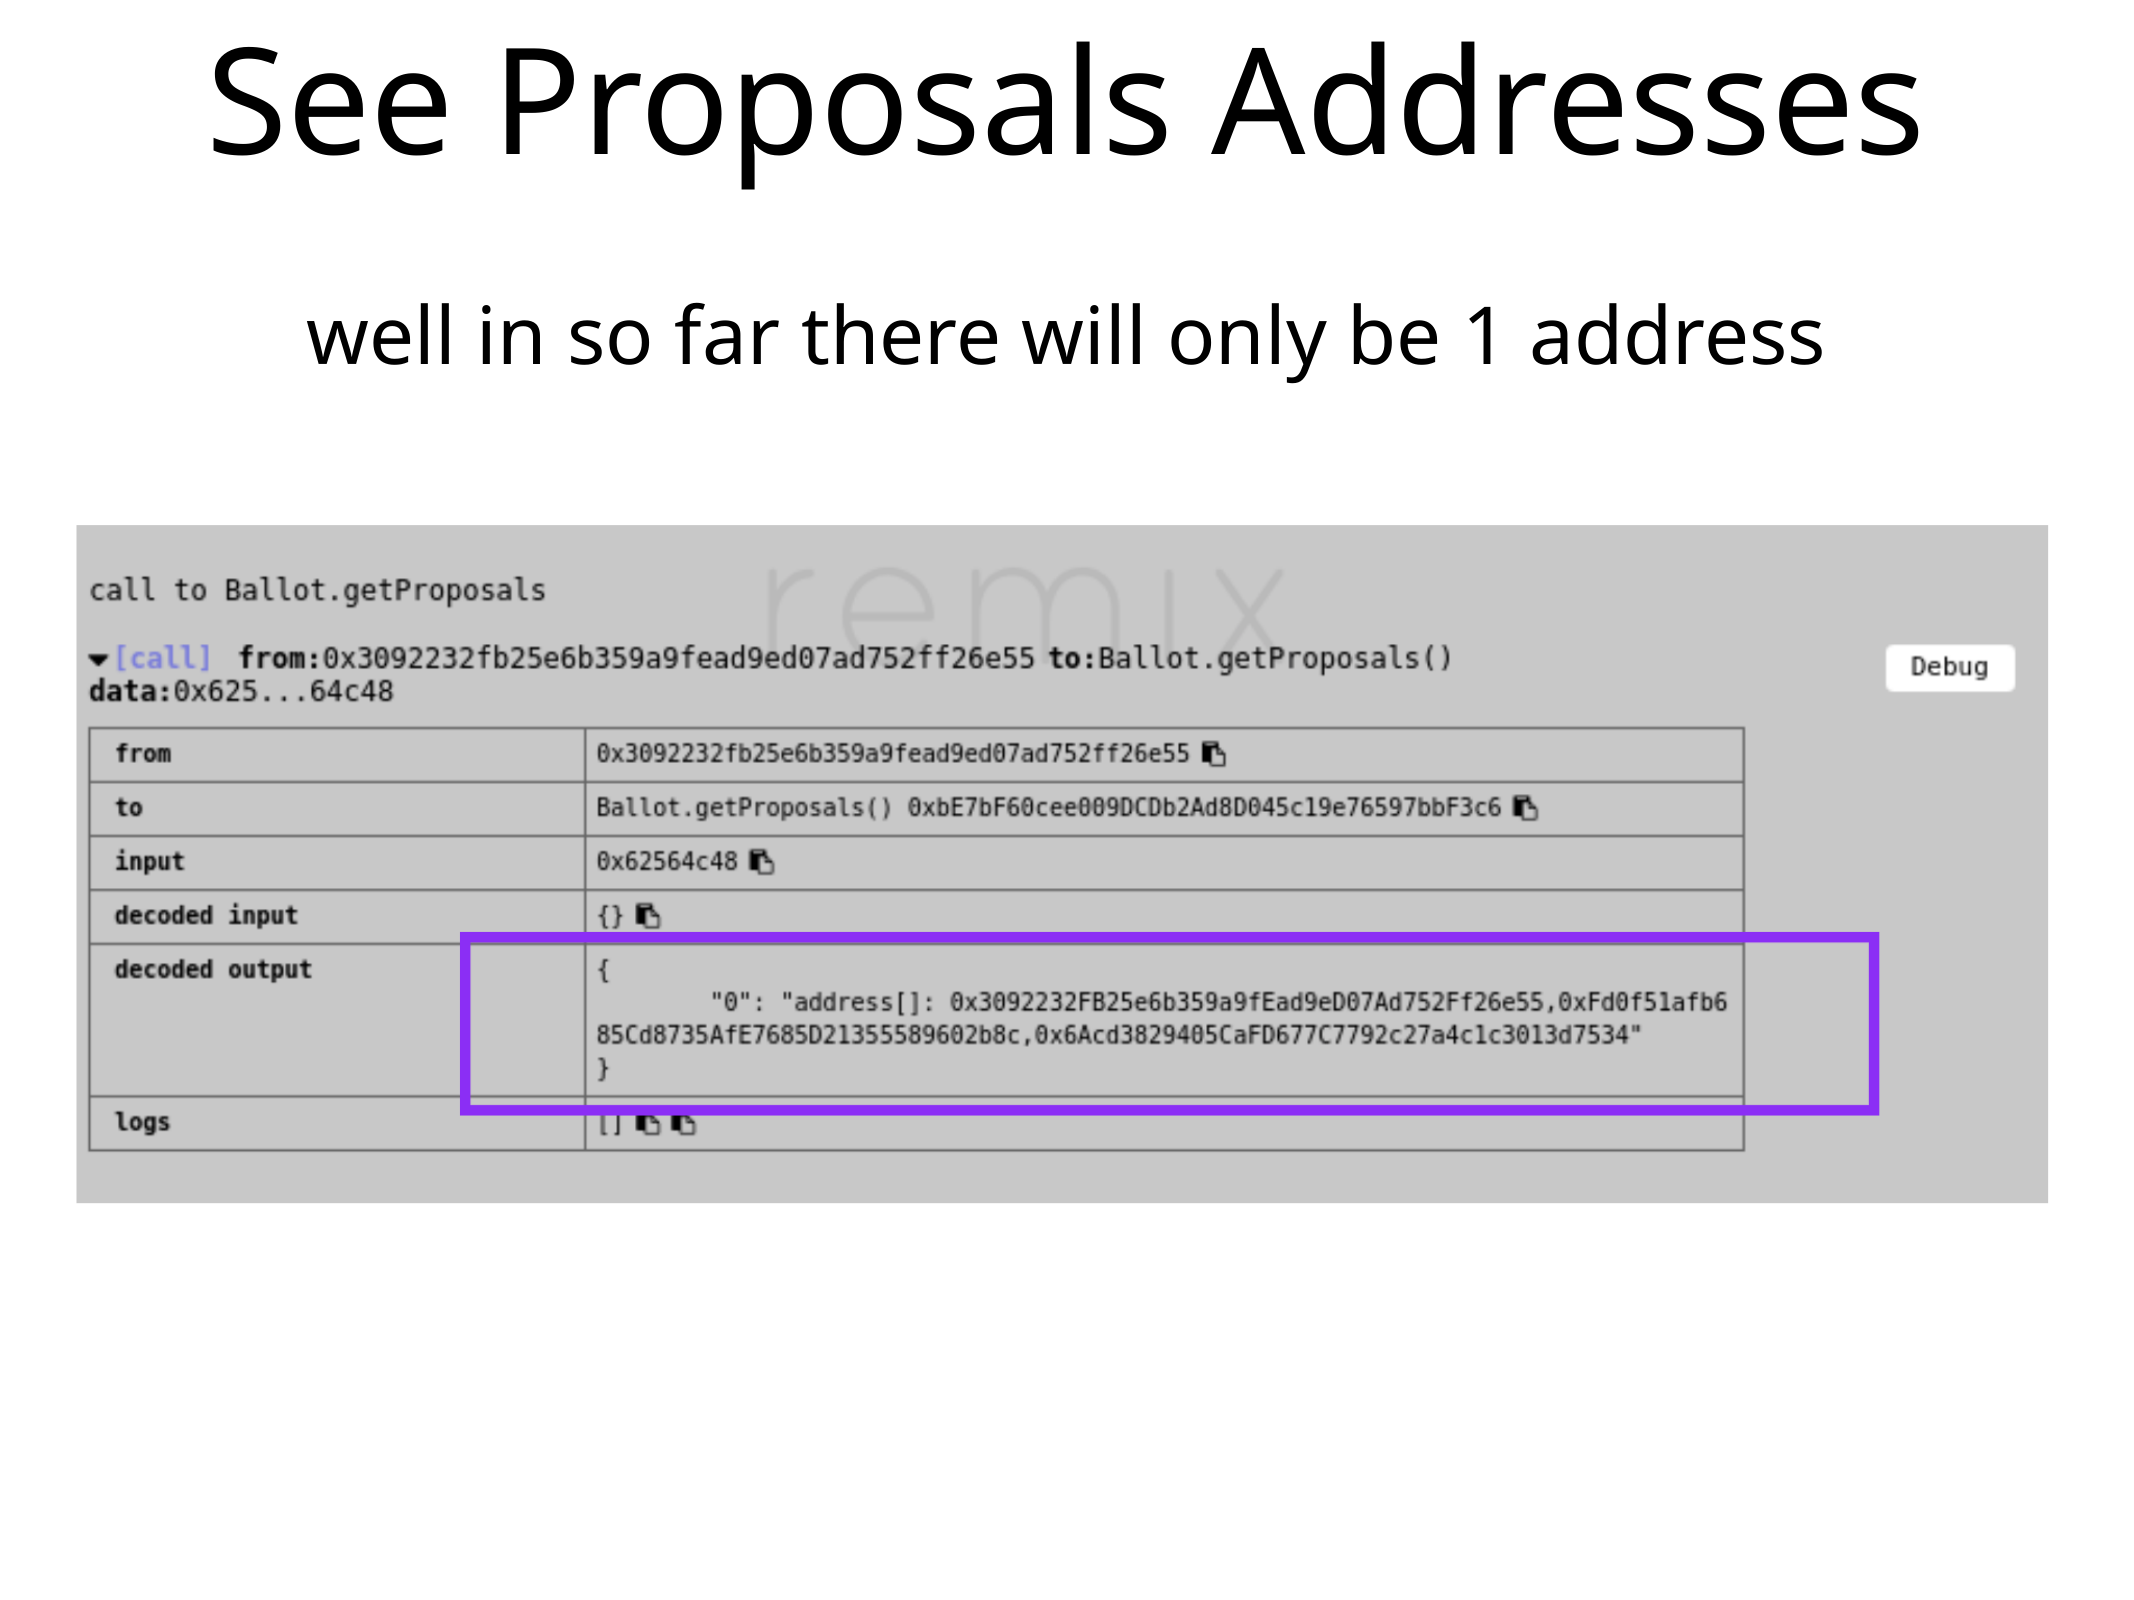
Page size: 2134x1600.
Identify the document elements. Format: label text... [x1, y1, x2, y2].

title See Proposals Addresses [69, 0, 2064, 498]
picture [39, 498, 2094, 1247]
subtitle well in so far there will only be 1 address ( when dependencies.js is the active file ) [112, 277, 2021, 498]
